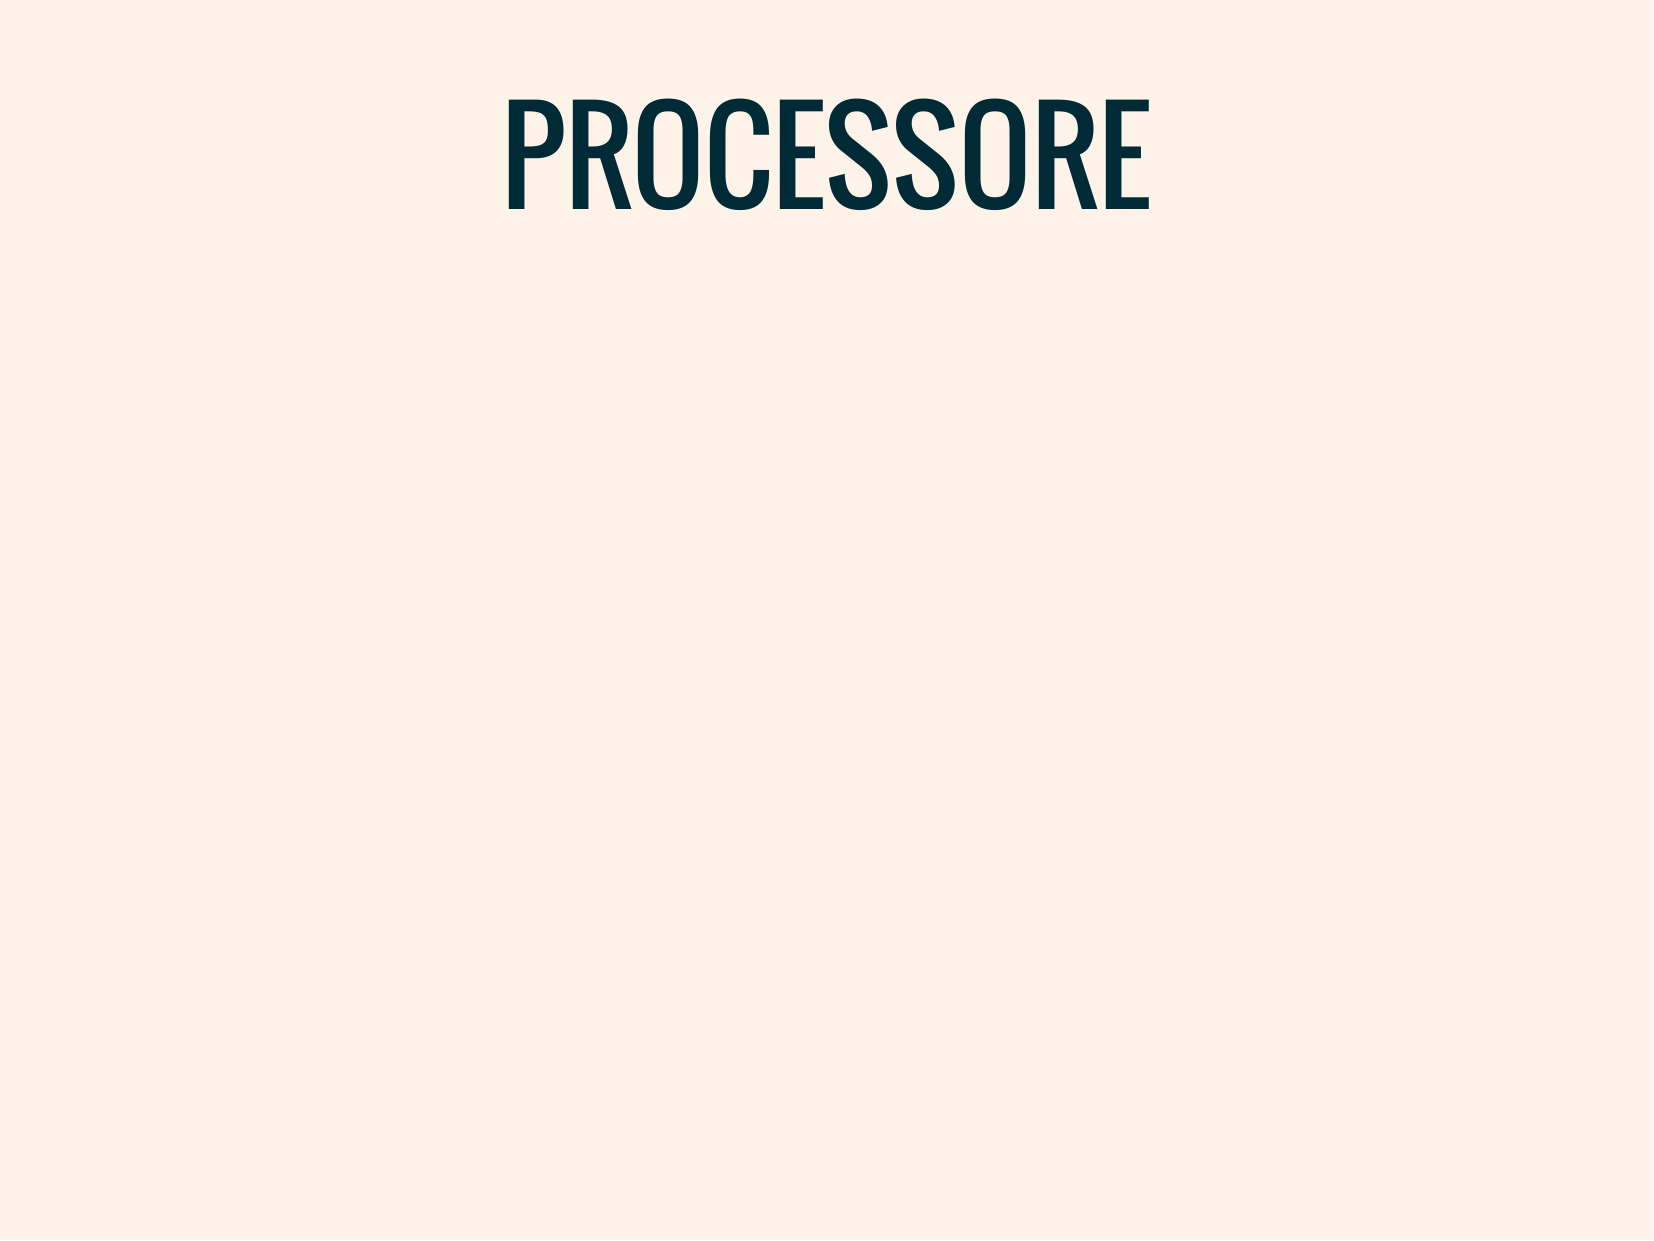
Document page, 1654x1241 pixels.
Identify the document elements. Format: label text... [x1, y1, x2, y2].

title Processore [82, 49, 1571, 257]
